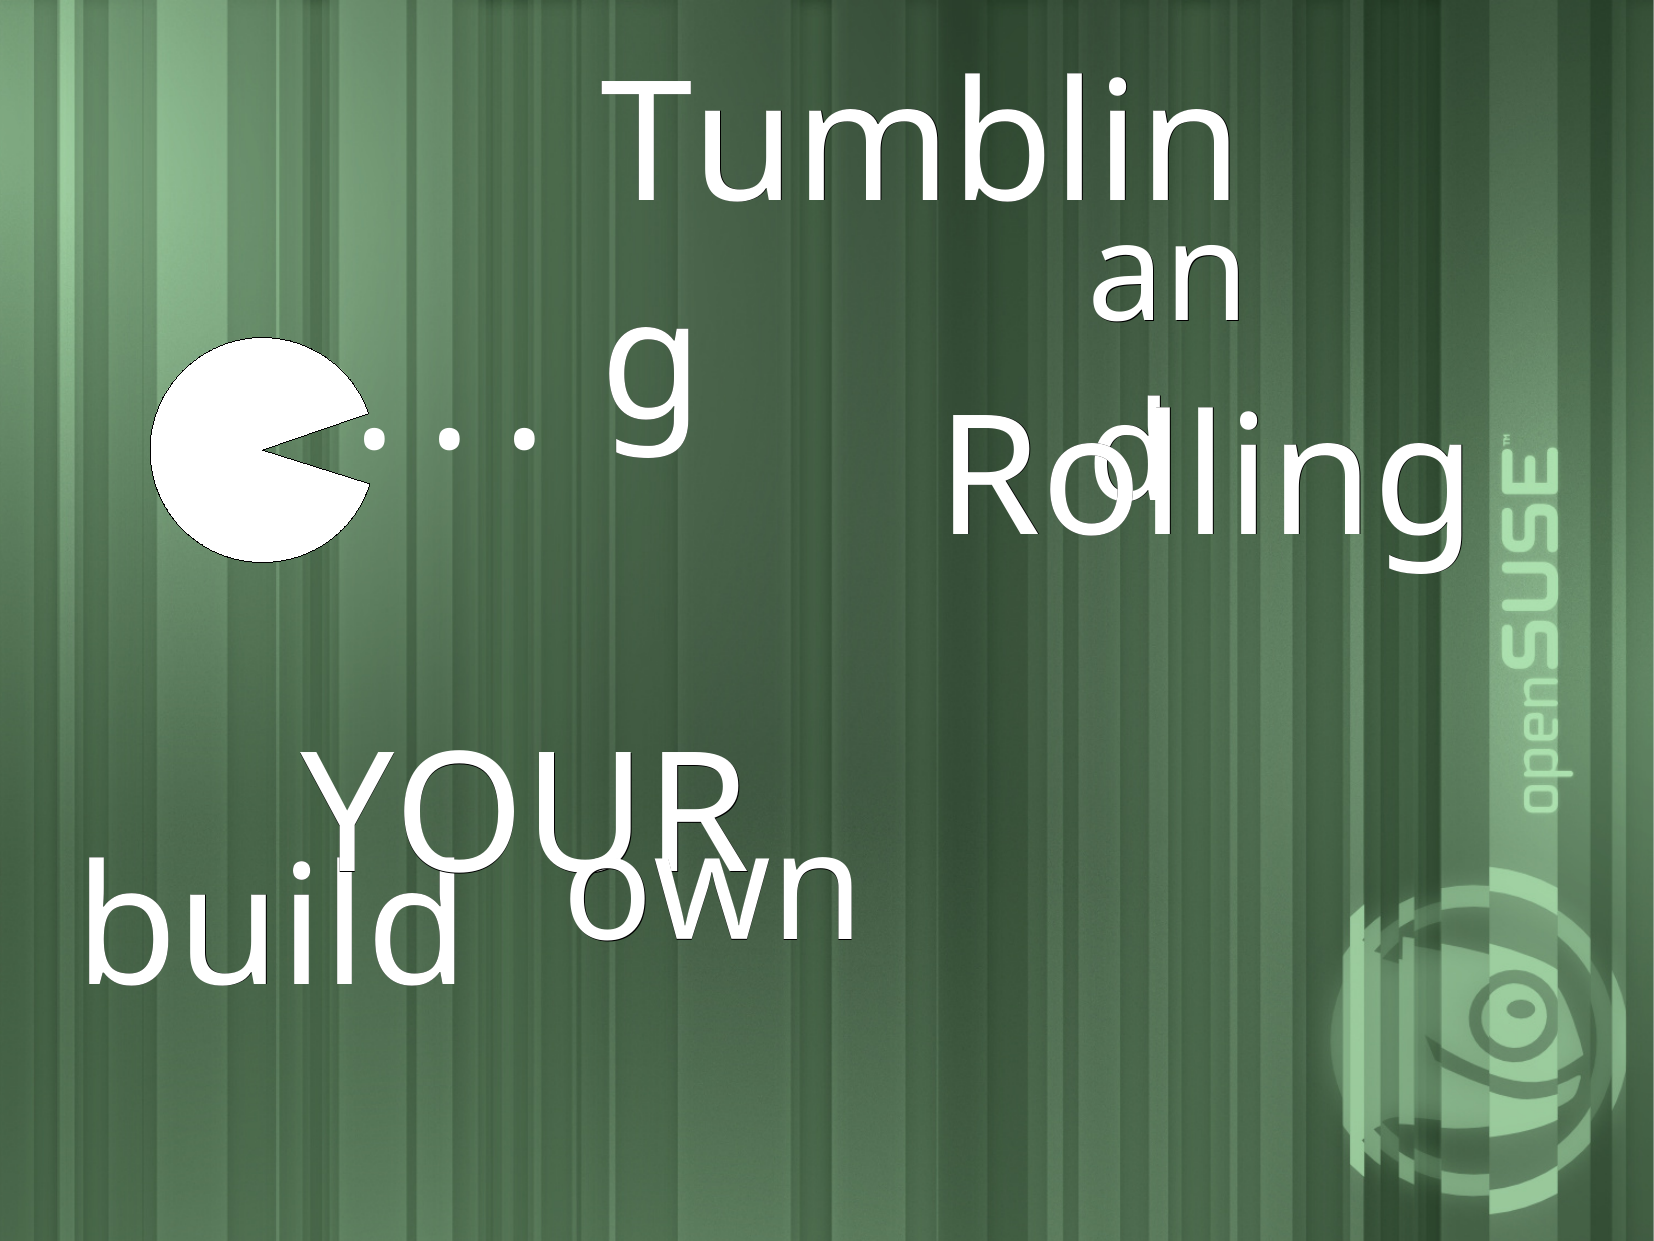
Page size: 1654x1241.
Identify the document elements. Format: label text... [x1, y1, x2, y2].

picture [0, 0, 1654, 1241]
title and [1087, 225, 1313, 337]
title Rolling [937, 337, 1651, 601]
text_box [150, 337, 358, 563]
text_box . [337, 262, 412, 510]
title Tumbling [600, 112, 1313, 376]
title own [562, 750, 1276, 1013]
title YOUR [300, 675, 1013, 938]
text_box . [412, 262, 487, 510]
text_box . [487, 262, 563, 510]
title build [75, 787, 788, 1051]
